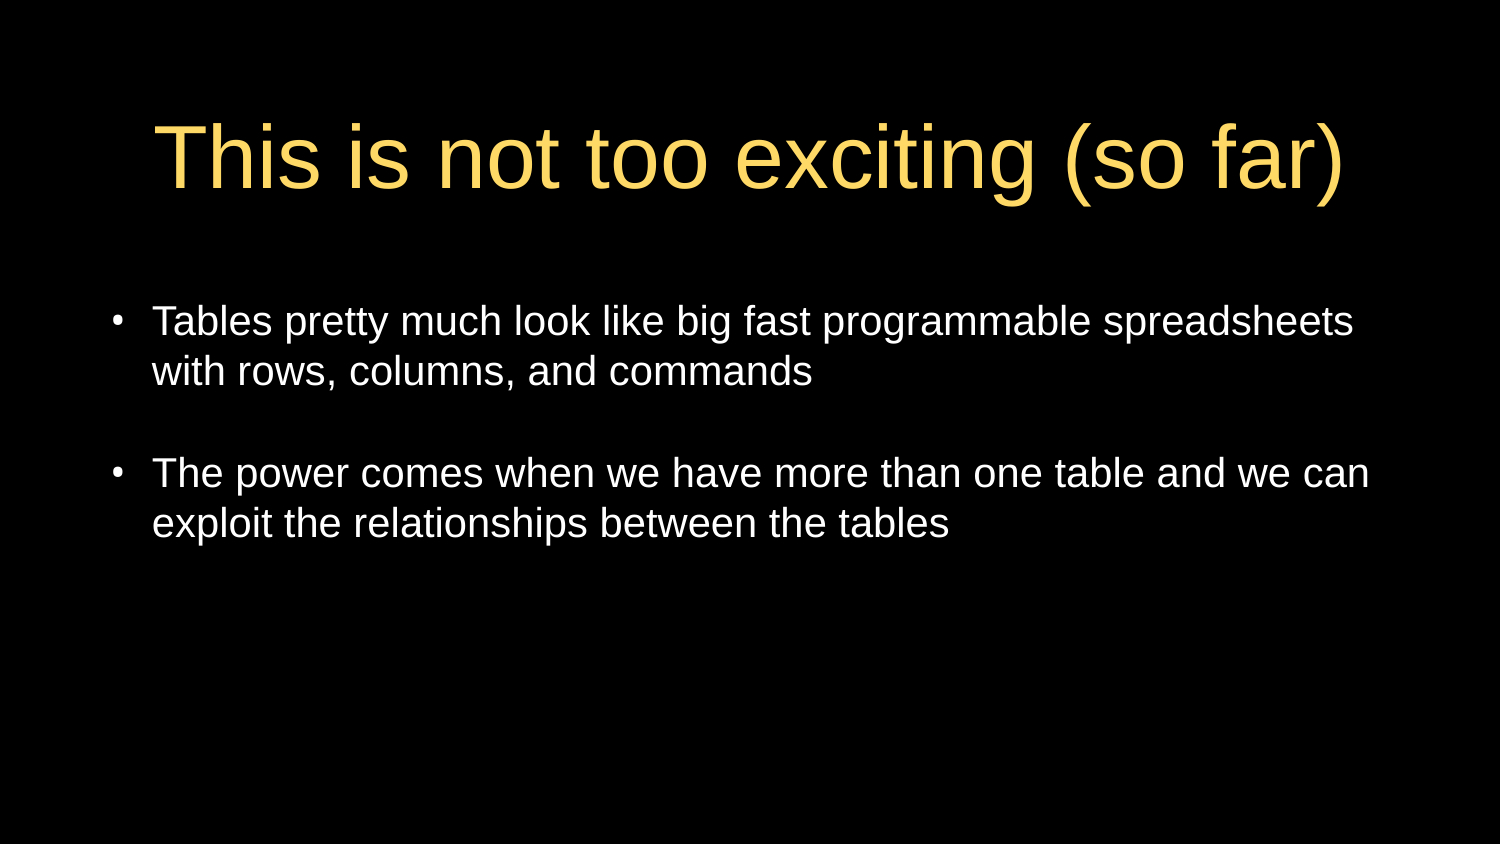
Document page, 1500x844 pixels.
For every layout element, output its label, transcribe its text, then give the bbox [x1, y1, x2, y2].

list Tables pretty much look like big fast programmable spreadsheets with rows, columns, and commands The power comes when we have more than one table and we can exploit the relationships between the tables [106, 290, 1393, 767]
title This is not too exciting (so far) [106, 71, 1393, 235]
